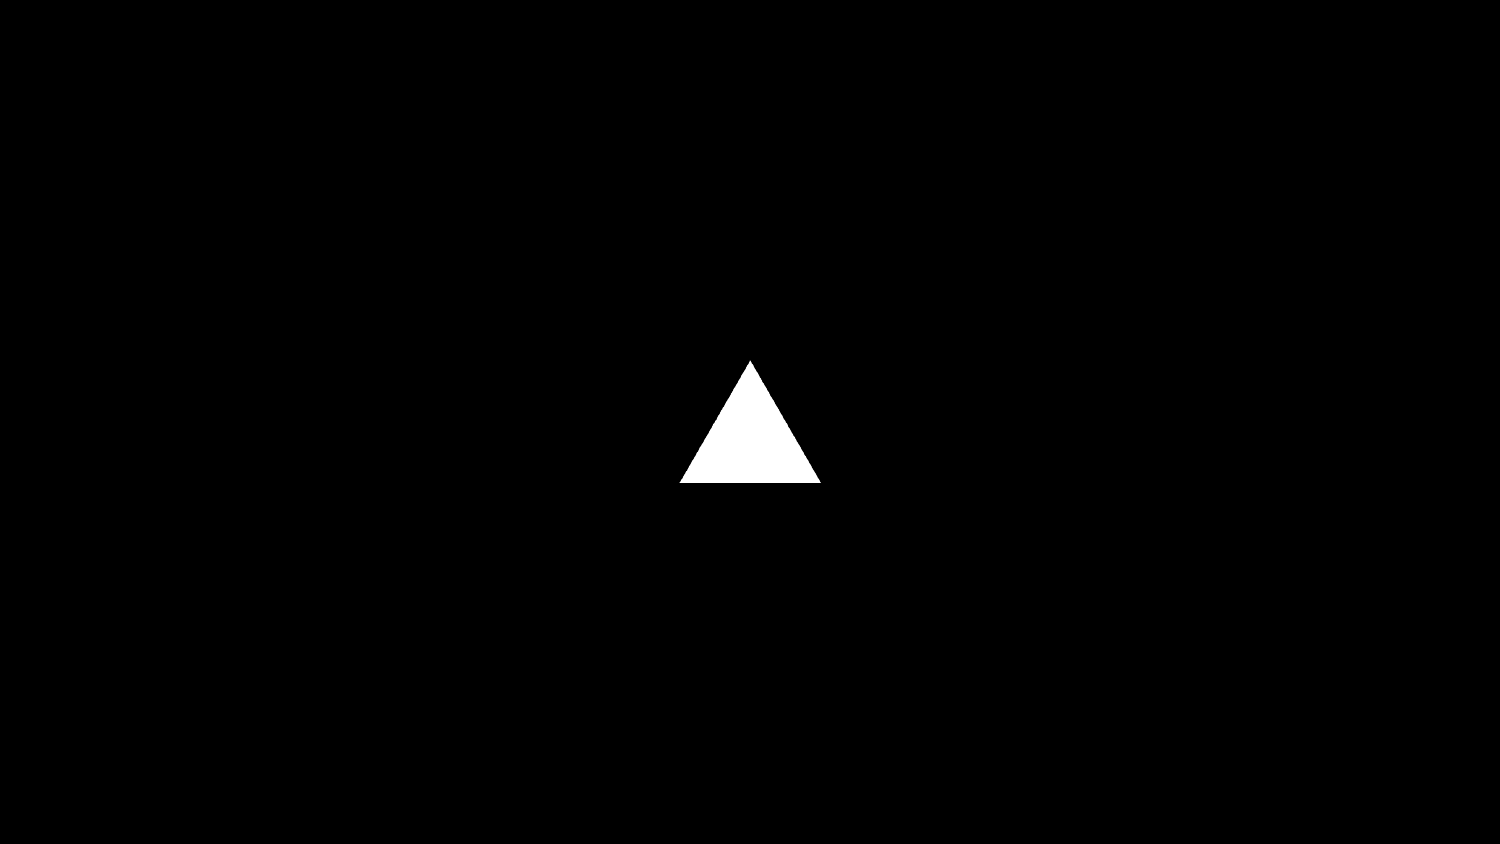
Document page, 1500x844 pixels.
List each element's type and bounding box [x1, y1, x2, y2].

picture [679, 360, 821, 483]
